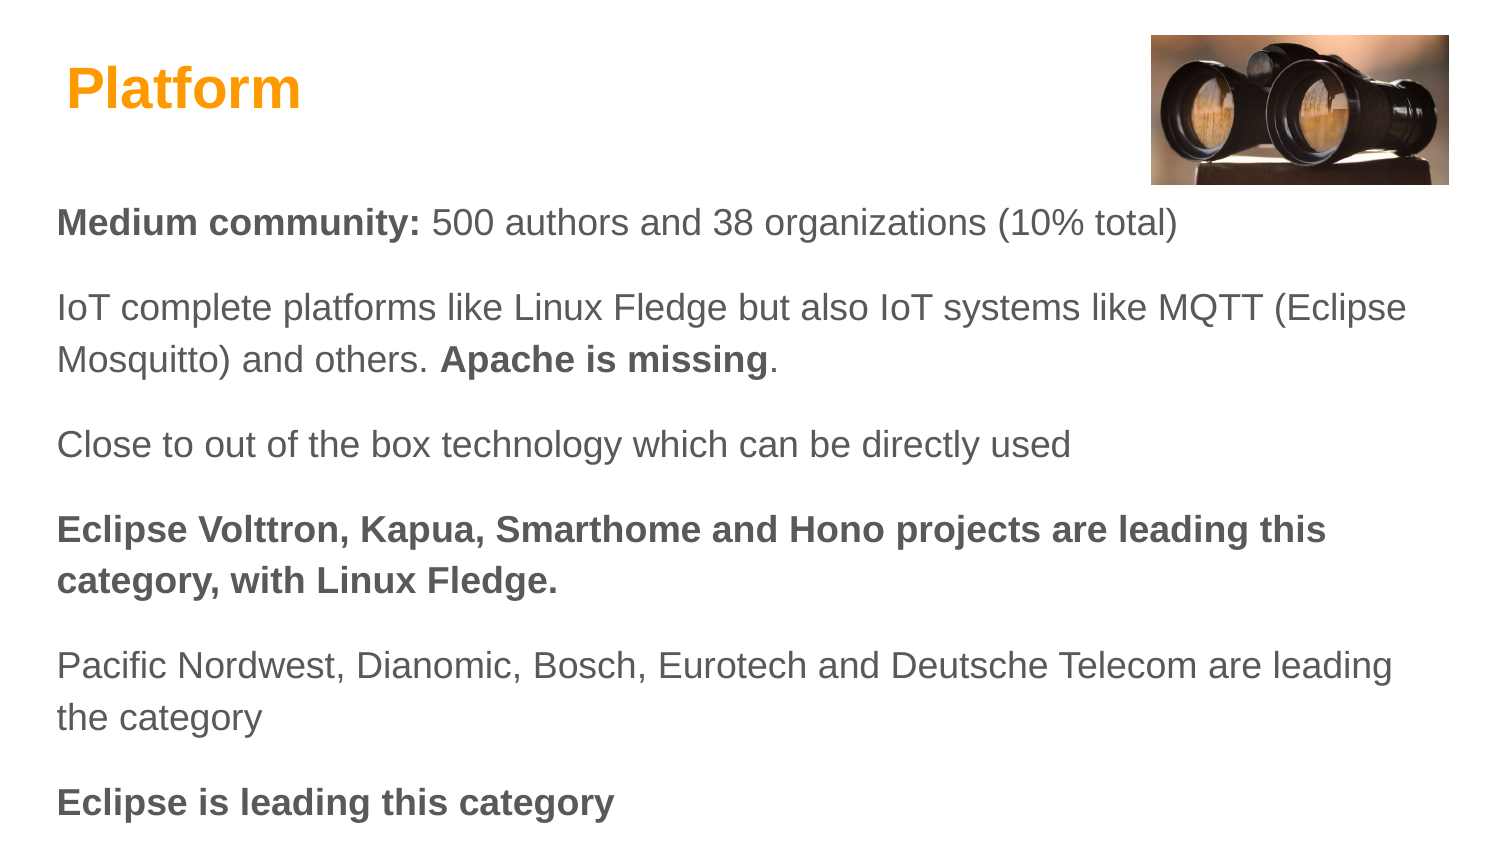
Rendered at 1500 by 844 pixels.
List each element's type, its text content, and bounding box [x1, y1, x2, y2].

list Medium community: 500 authors and 38 organizations (10% total) IoT complete platforms like Linux Fledge but also IoT systems like MQTT (Eclipse Mosquitto) and others. Apache is missing. Close to out of the box technology which can be directly used Eclipse Volttron, Kapua, Smarthome and Hono projects are leading this category, with Linux Fledge. Pacific Nordwest, Dianomic, Bosch, Eurotech and Deutsche Telecom are leading the category Eclipse is leading this category [41, 176, 1440, 790]
picture [1151, 35, 1449, 185]
title Platform [51, 35, 1151, 130]
